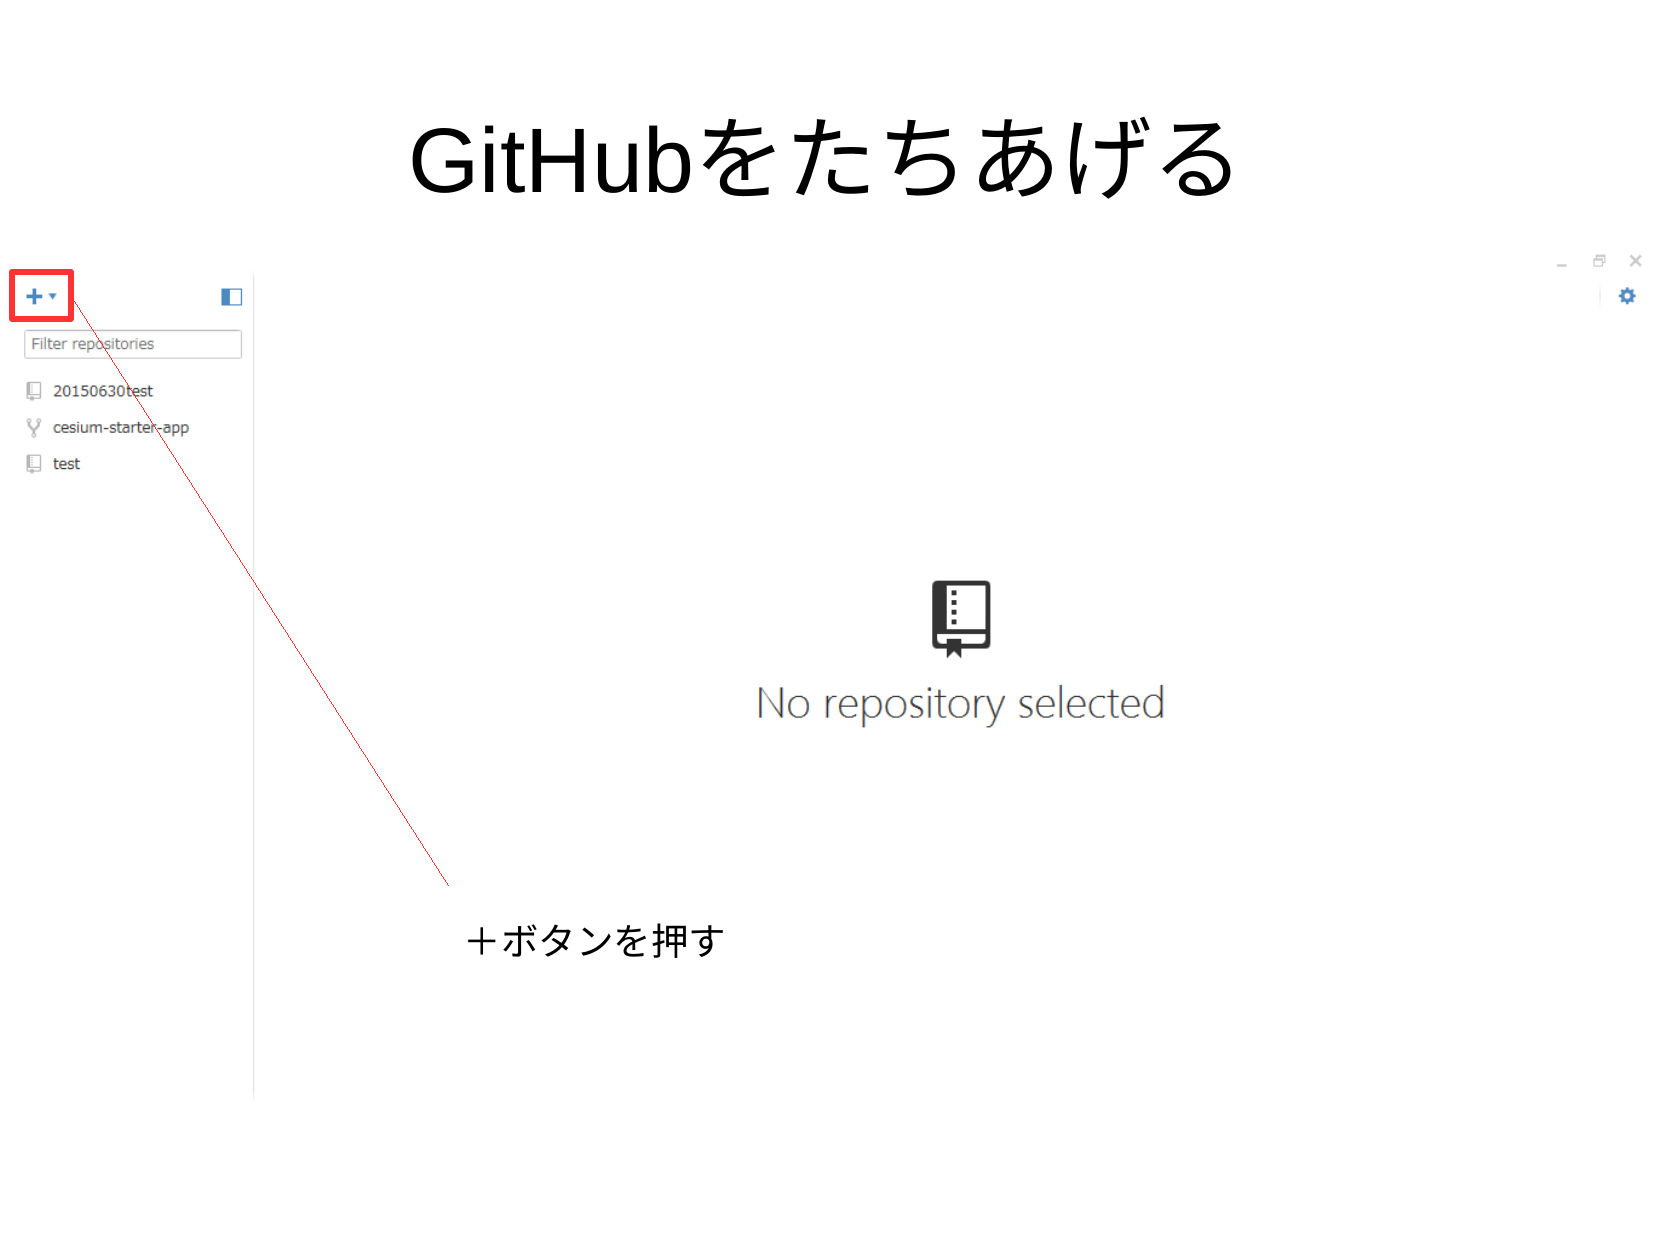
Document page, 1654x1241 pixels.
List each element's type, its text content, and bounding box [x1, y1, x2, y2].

picture [0, 245, 1654, 1117]
text_box ＋ボタンを押す [448, 904, 1004, 957]
title GitHubをたちあげる [82, 49, 1571, 245]
